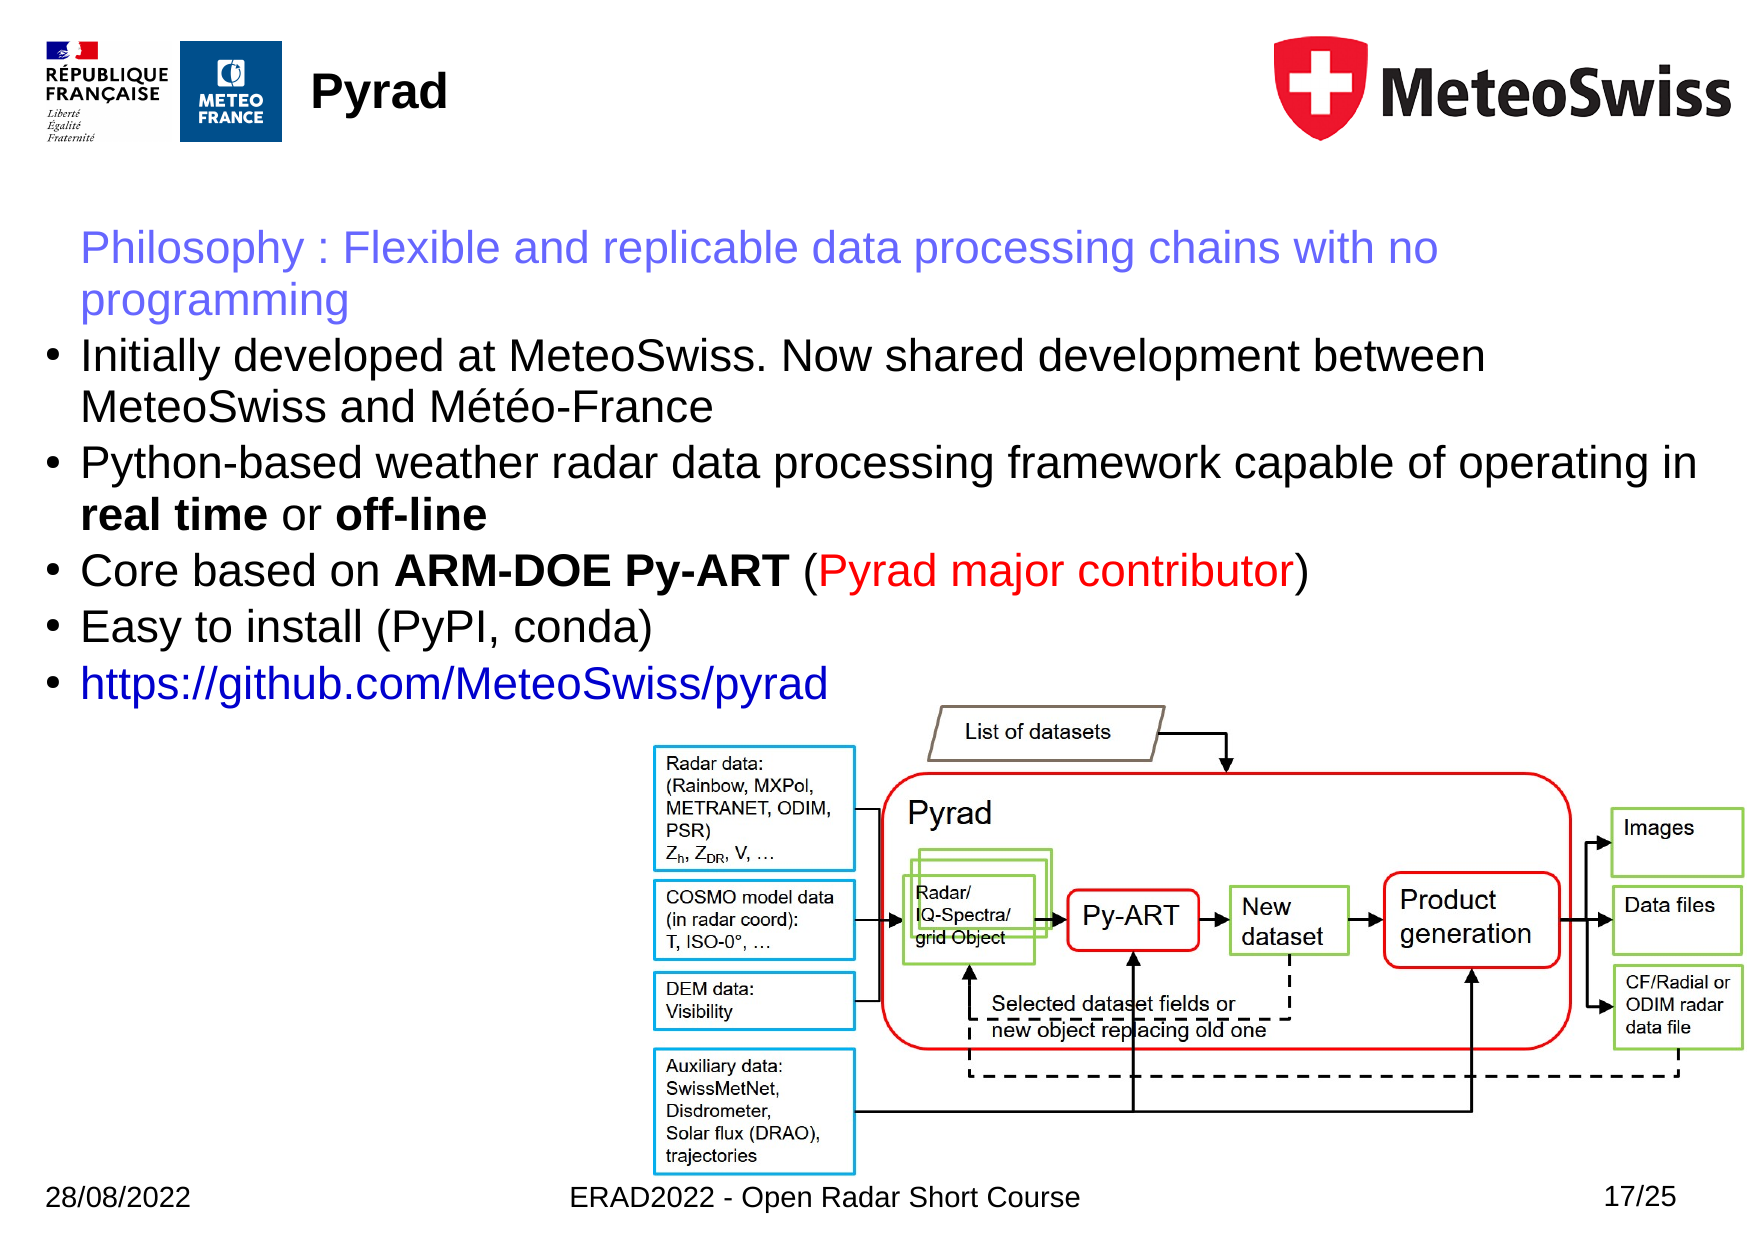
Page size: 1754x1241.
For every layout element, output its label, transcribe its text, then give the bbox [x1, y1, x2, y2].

title Pyrad [310, 40, 1265, 142]
picture [46, 41, 172, 142]
picture [653, 705, 1747, 1178]
picture [1265, 29, 1739, 148]
list Philosophy : Flexible and replicable data processing chains with no programming Initially developed at MeteoSwiss. Now shared development between MeteoSwiss and Météo-France Python-based weather radar data processing framework capable of operating in real time or off-line Core based on ARM-DOE Py-ART (Pyrad major contributor) Easy to install (PyPI, conda) https://github.com/MeteoSwiss/pyrad [44, 222, 1712, 1118]
picture [180, 41, 282, 142]
